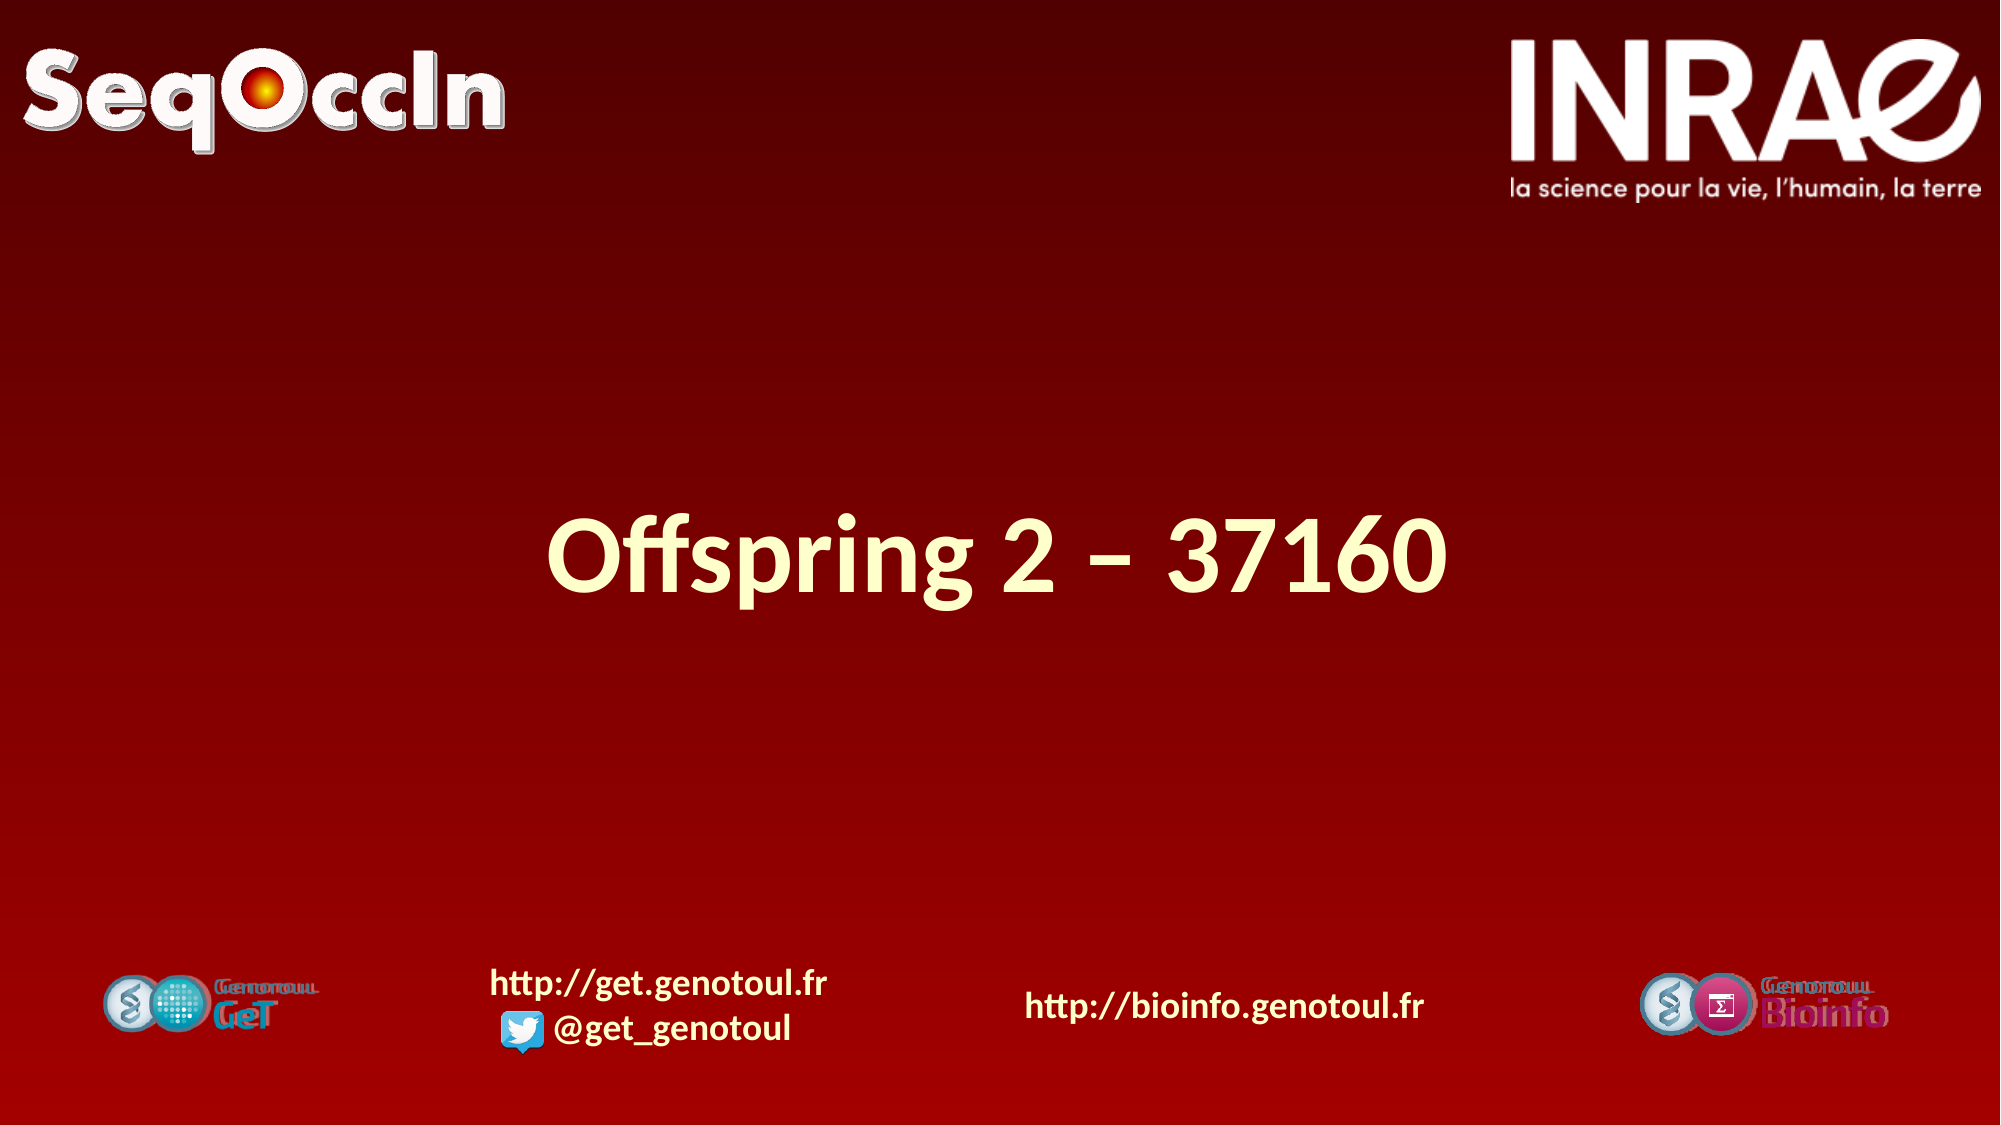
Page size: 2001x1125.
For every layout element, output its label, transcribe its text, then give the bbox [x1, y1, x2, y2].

picture [1511, 39, 1981, 203]
picture [501, 1011, 544, 1055]
title [262, 349, 1763, 742]
picture [95, 967, 321, 1040]
text_box Offspring 2 – 37160 [543, 359, 1453, 766]
picture [1631, 964, 1894, 1044]
picture [3, 25, 523, 166]
